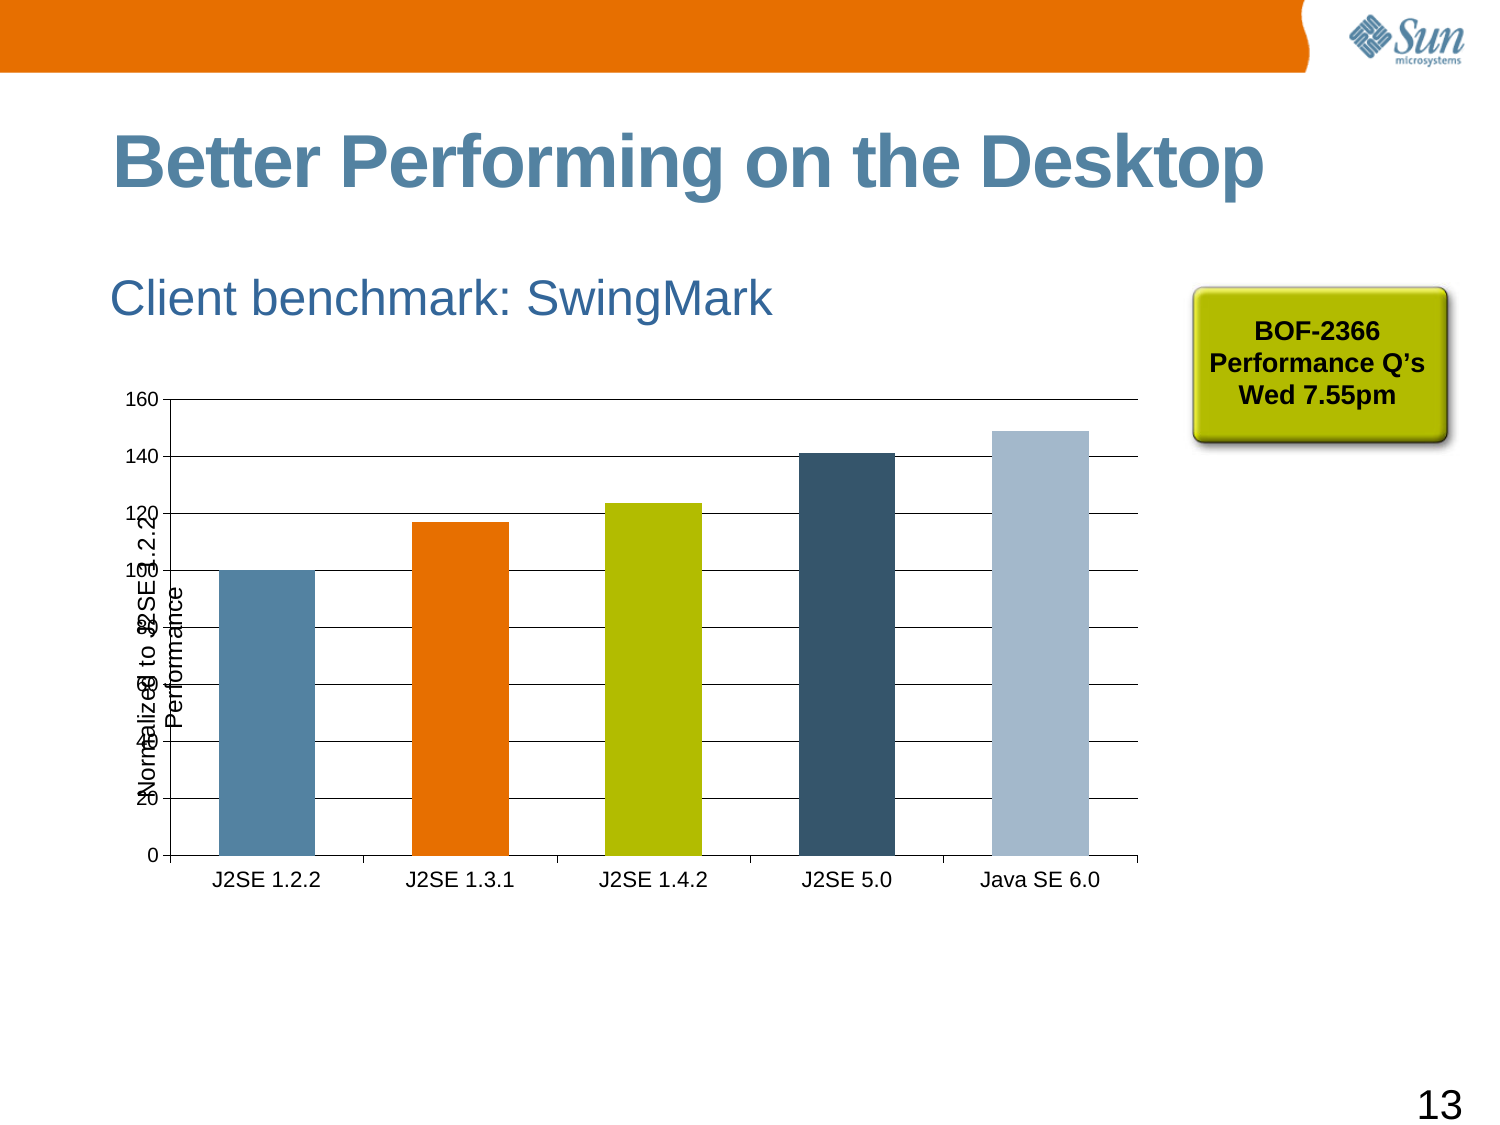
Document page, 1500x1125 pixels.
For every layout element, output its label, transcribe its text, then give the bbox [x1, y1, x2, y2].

picture [1377, 282, 1472, 339]
chart [104, 366, 1159, 904]
text_box Client benchmark: SwingMark [101, 262, 1377, 352]
text_box BOF-2366 Performance Q’s Wed 7.55pm [1154, 291, 1480, 434]
picture [1175, 386, 1472, 456]
picture [0, 0, 1500, 75]
title Better Performing on the Desktop [112, 119, 1417, 271]
